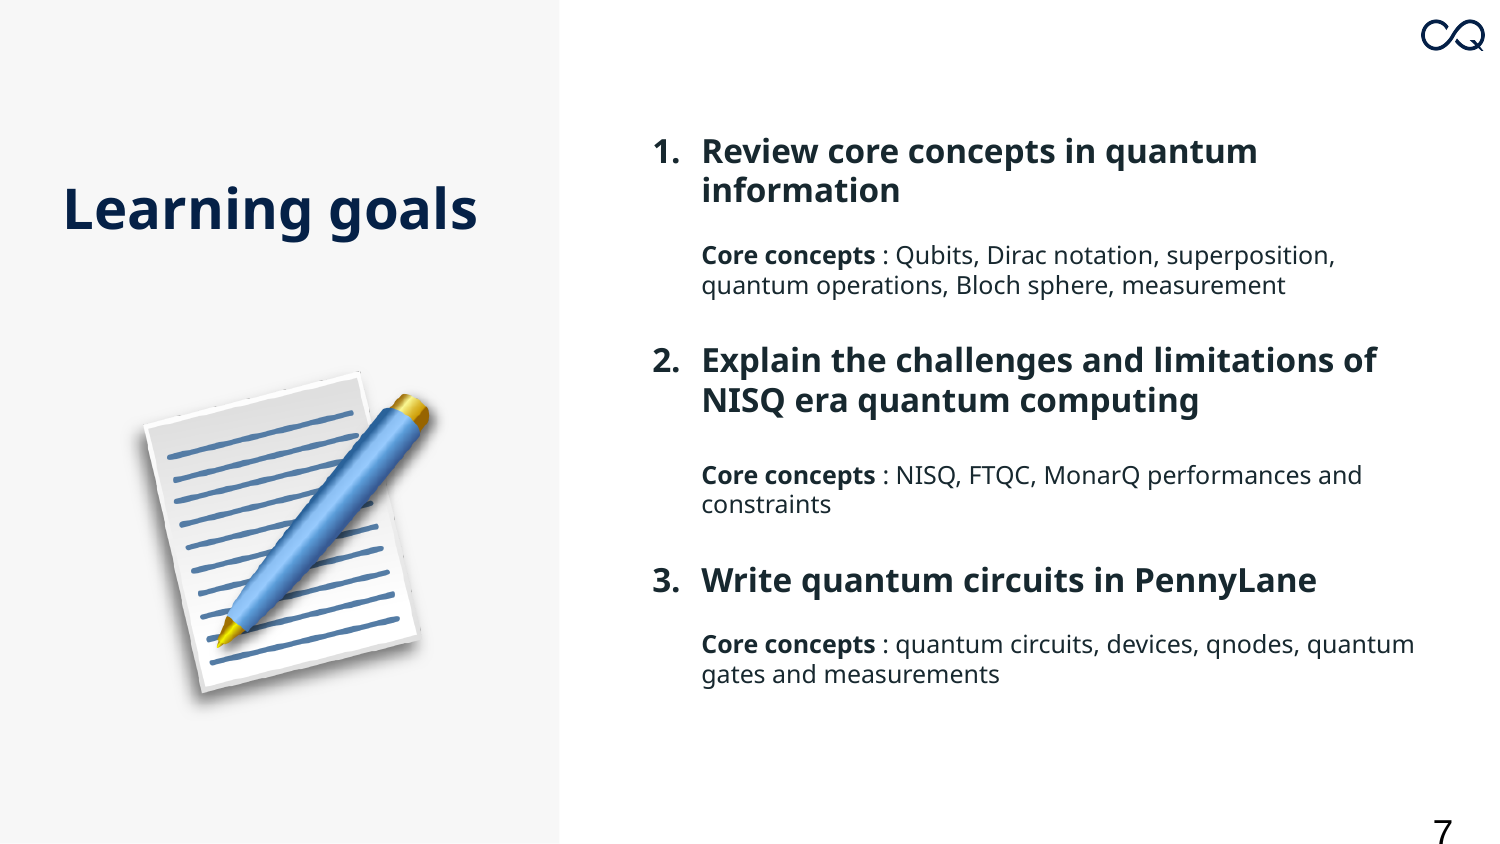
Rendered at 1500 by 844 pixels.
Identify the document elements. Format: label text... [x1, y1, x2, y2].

title Learning goals [47, 157, 534, 379]
list Review core concepts in quantum information Core concepts : Qubits, Dirac notation, superposition, quantum operations, Bloch sphere, measurement Explain the challenges and limitations of NISQ era quantum computing Core concepts : NISQ, FTQC, MonarQ performances and constraints Write quantum circuits in PennyLane Core concepts : quantum circuits, devices, qnodes, quantum gates and measurements [611, 114, 1454, 729]
picture [1421, 19, 1485, 51]
picture [105, 363, 463, 722]
